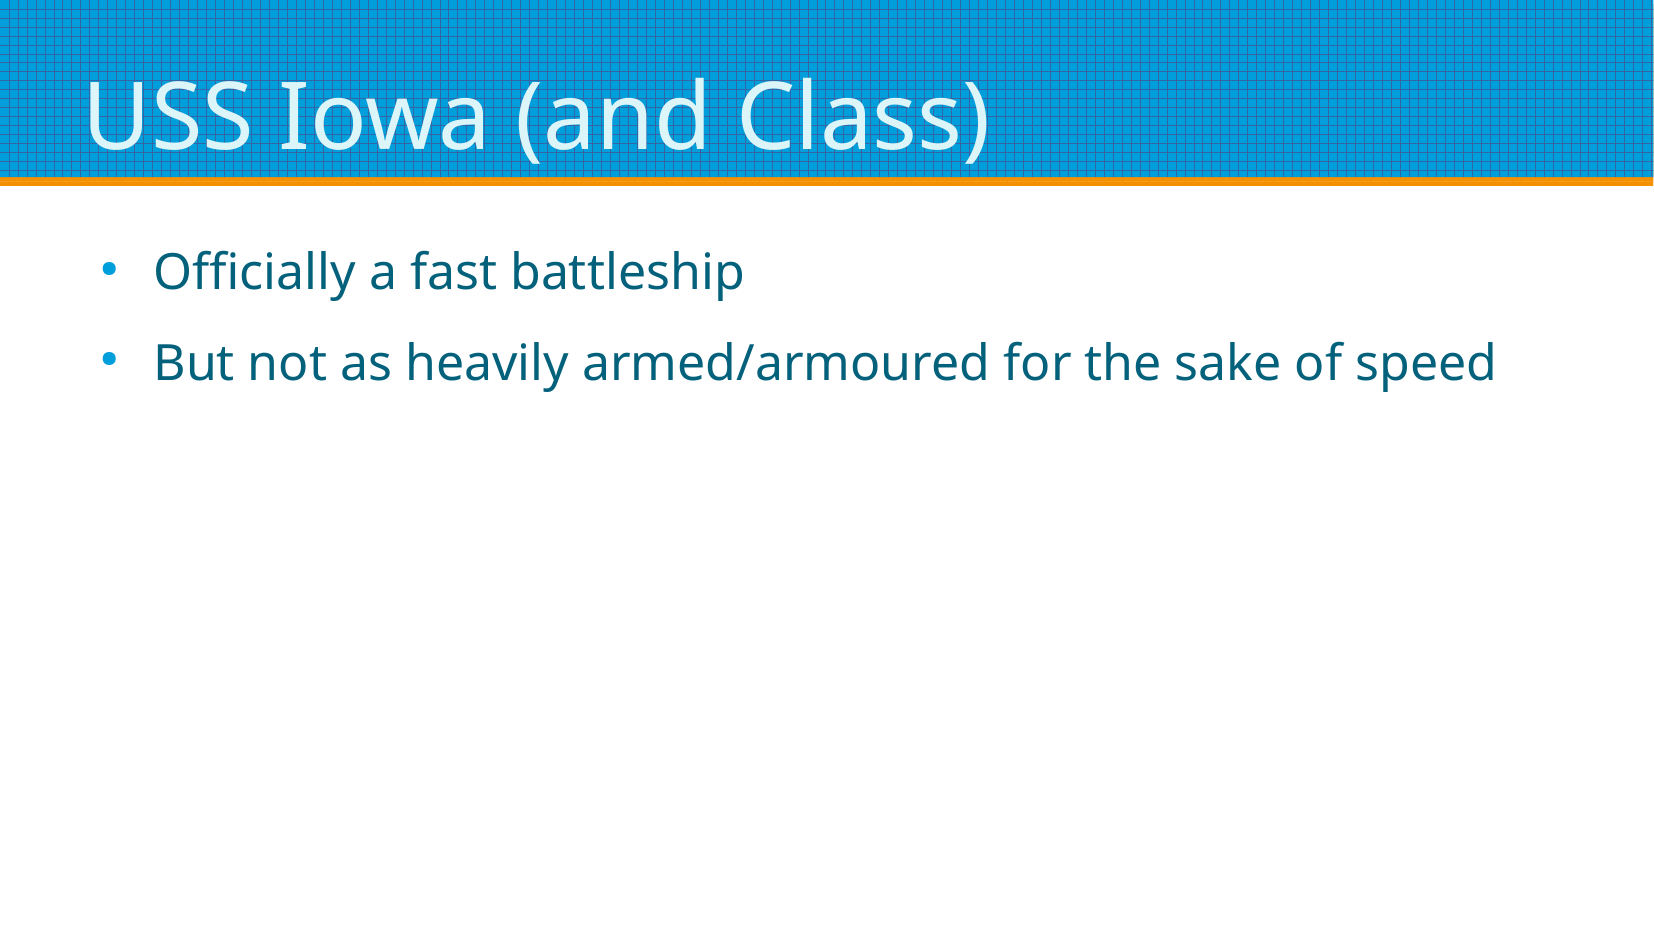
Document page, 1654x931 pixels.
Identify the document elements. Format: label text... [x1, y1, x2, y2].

list Officially a fast battleship But not as heavily armed/armoured for the sake of speed [82, 236, 1571, 813]
title USS Iowa (and Class) [82, 14, 1571, 178]
